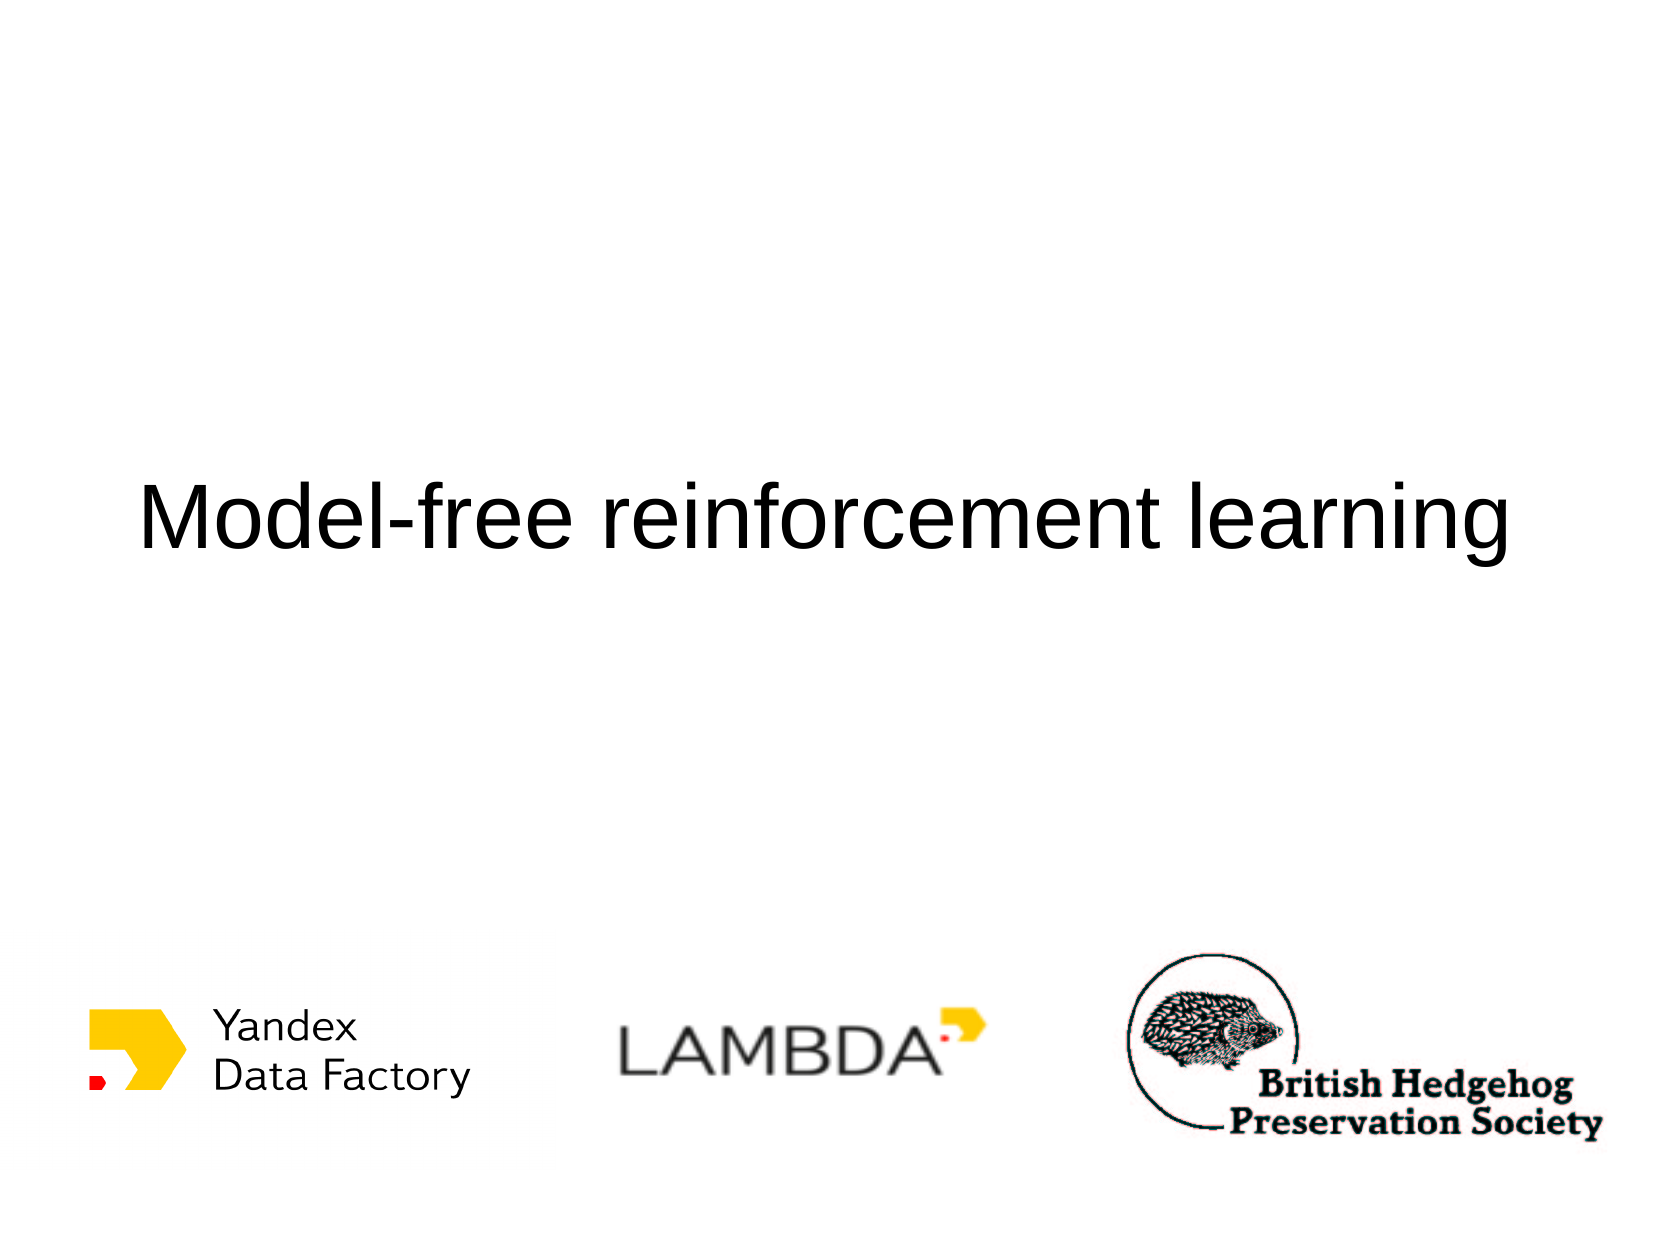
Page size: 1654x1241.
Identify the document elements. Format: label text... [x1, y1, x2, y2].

picture [585, 872, 1006, 1213]
picture [1050, 869, 1654, 1241]
text_box Model-free reinforcement learning [0, 311, 1654, 723]
picture [0, 929, 556, 1171]
